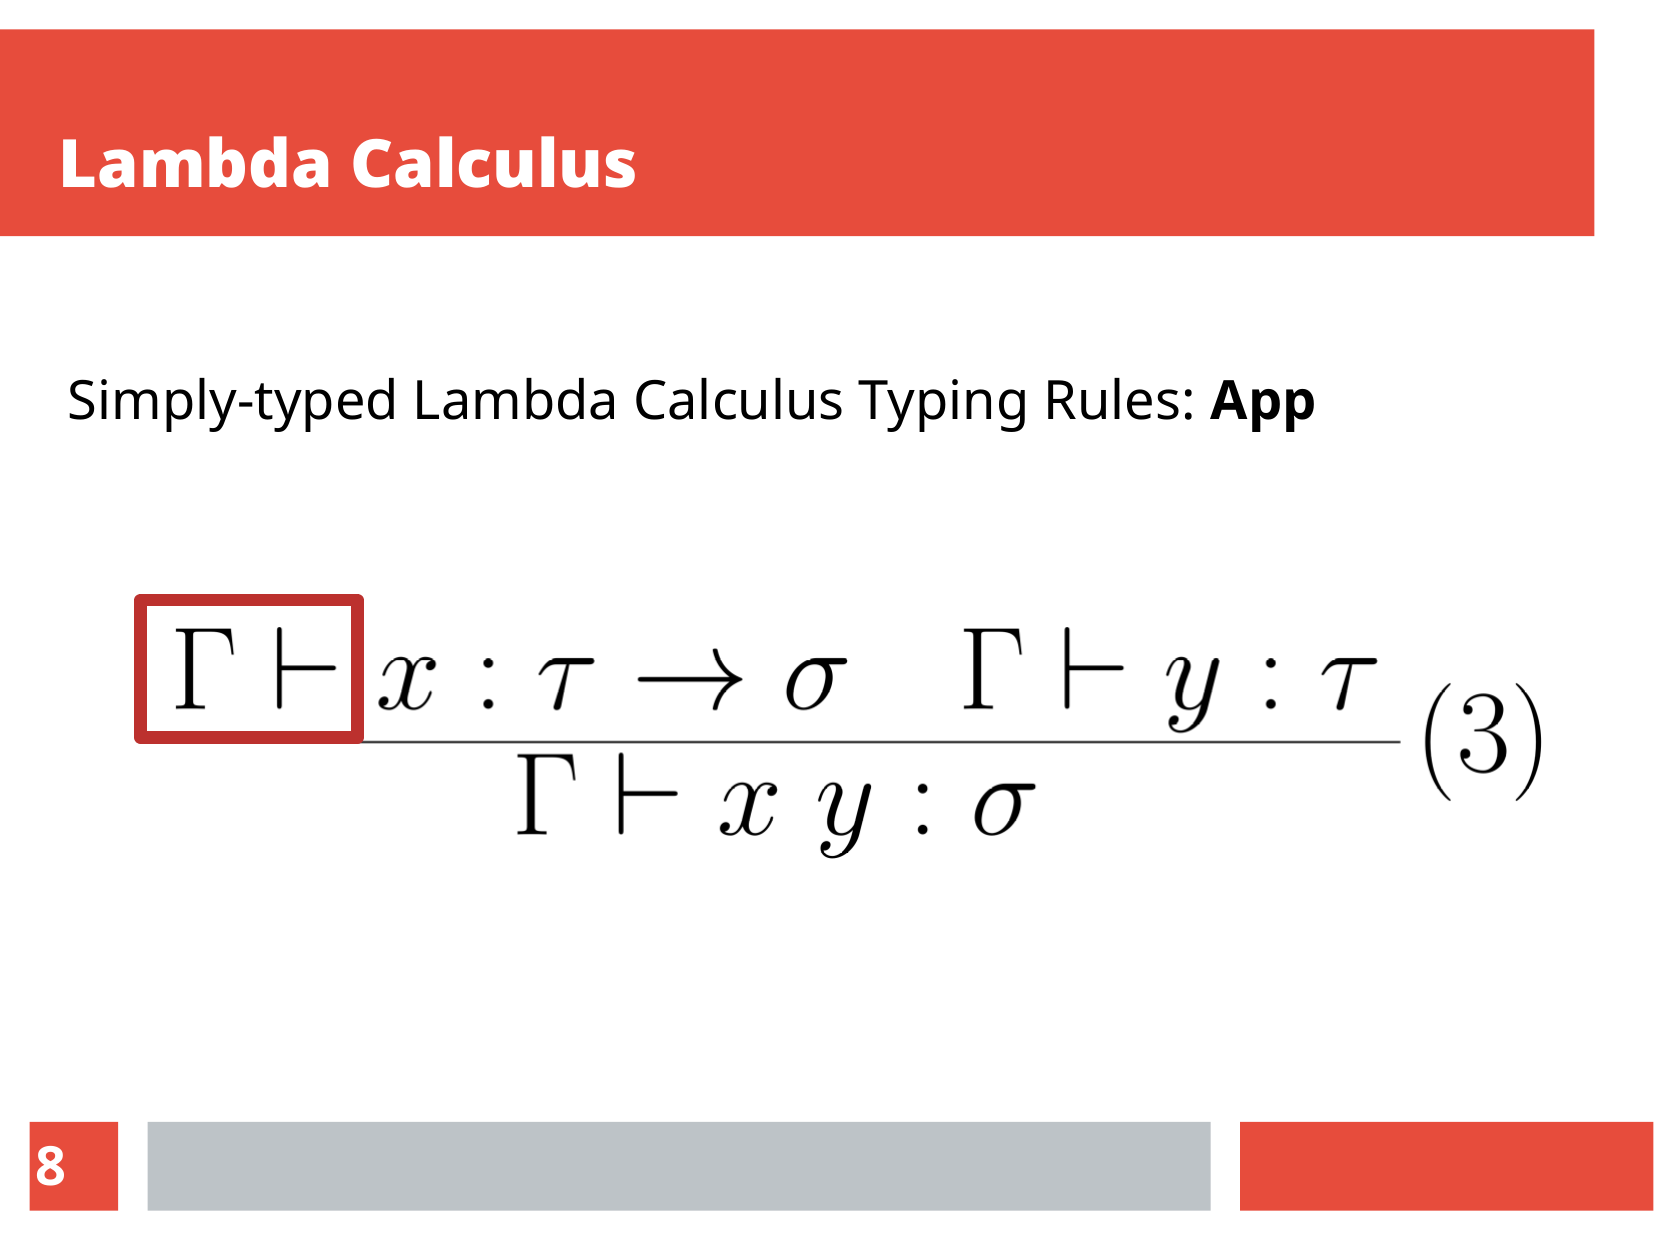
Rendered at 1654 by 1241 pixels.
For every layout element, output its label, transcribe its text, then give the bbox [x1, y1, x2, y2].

picture [147, 627, 1544, 860]
text_box Simply-typed Lambda Calculus Typing Rules: App [53, 354, 1588, 433]
picture [147, 627, 351, 731]
title Lambda Calculus [59, 58, 1595, 207]
text_box 8 [20, 1119, 254, 1210]
